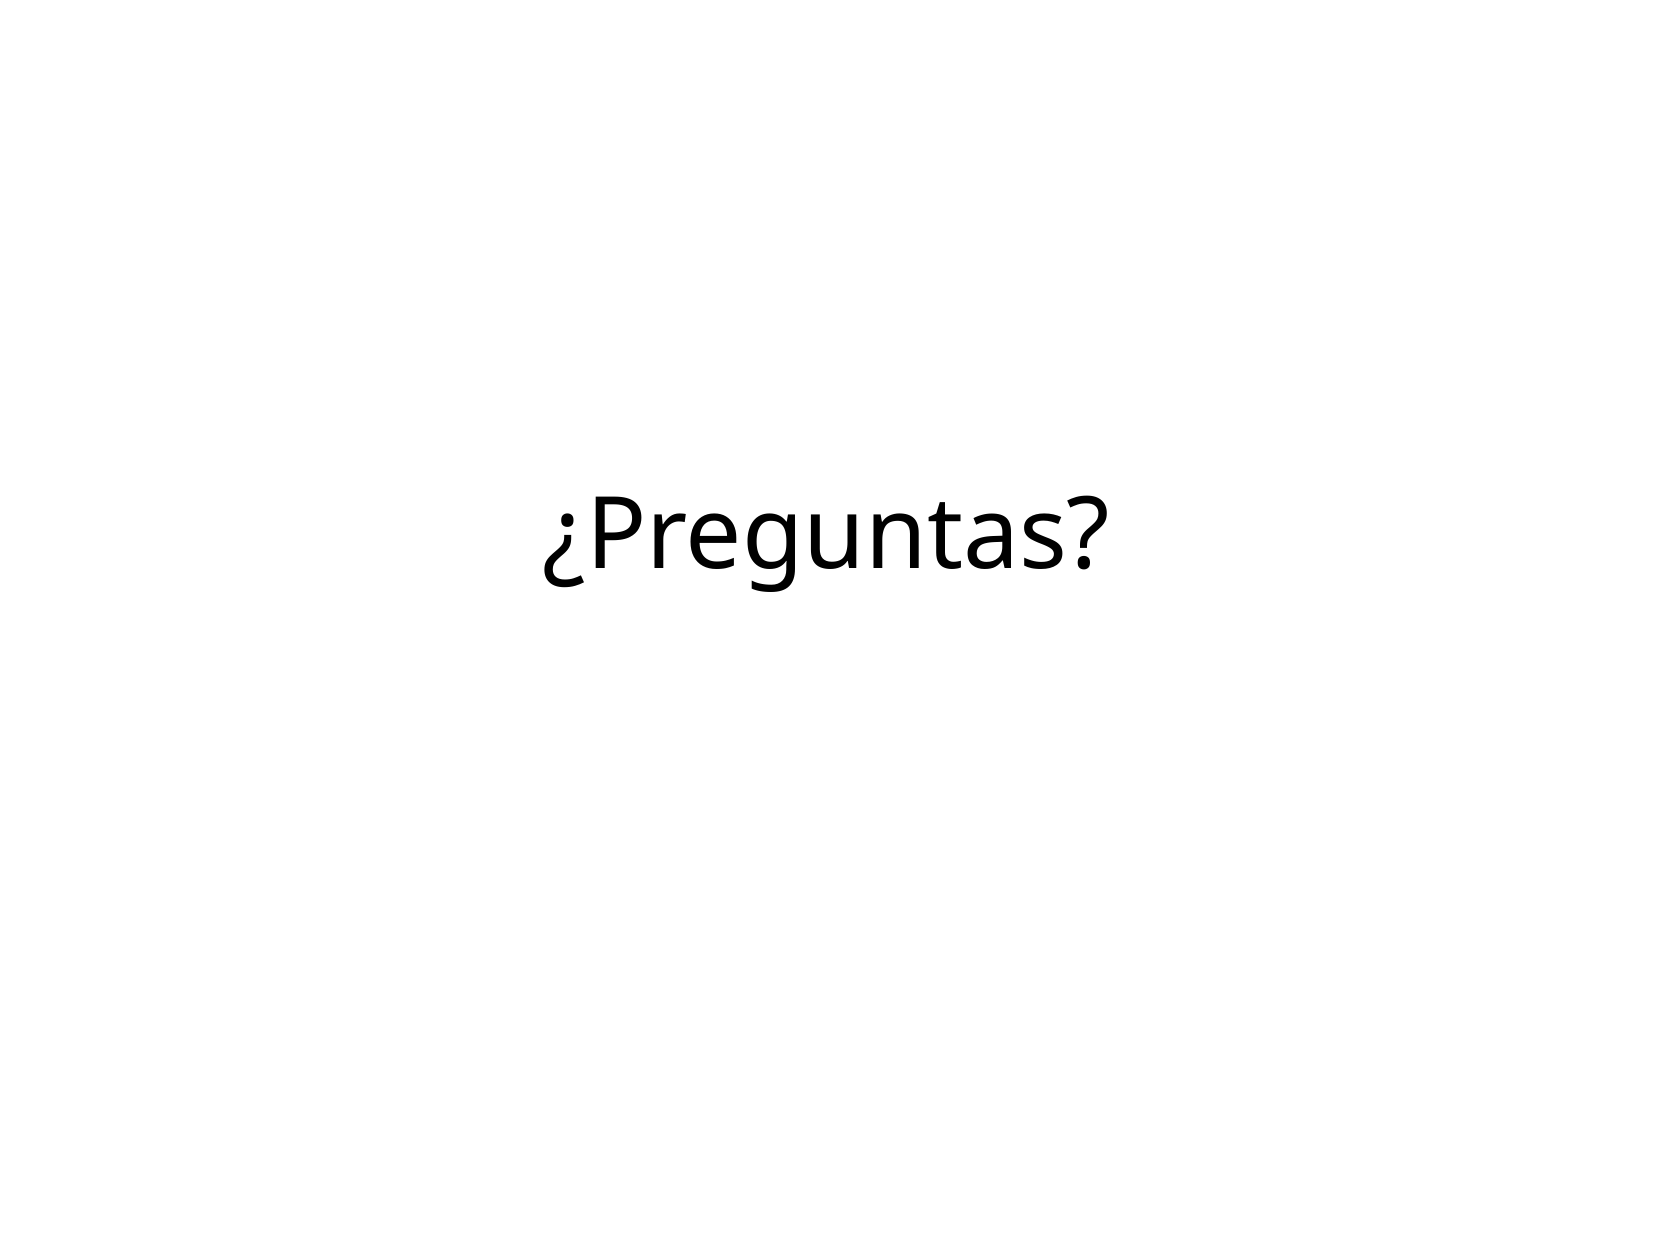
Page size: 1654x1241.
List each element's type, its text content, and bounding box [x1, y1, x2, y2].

subtitle ¿Preguntas? [82, 49, 1571, 1010]
